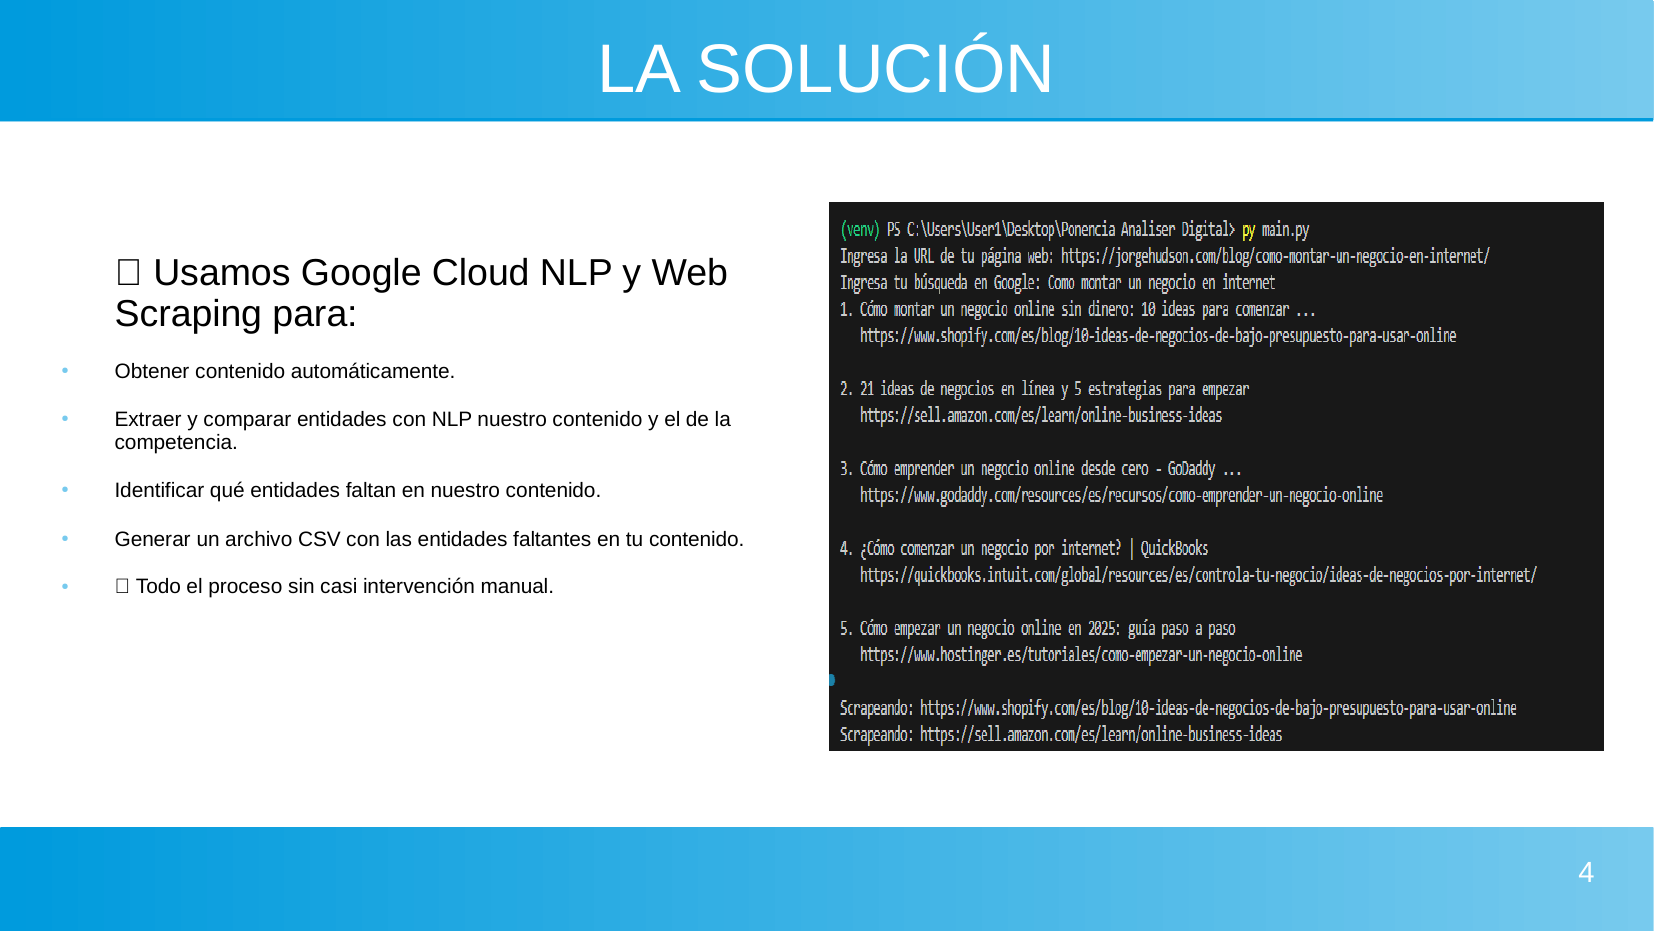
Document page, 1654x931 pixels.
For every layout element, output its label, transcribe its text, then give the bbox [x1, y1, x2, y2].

title LA SOLUCIÓN [59, 29, 1595, 108]
picture [829, 202, 1604, 751]
list 💡 Usamos Google Cloud NLP y Web Scraping para: Obtener contenido automáticamente. Extraer y comparar entidades con NLP nuestro contenido y el de la competencia. Identificar qué entidades faltan en nuestro contenido. Generar un archivo CSV con las entidades faltantes en tu contenido. 🔄 Todo el proceso sin casi intervención manual. [43, 250, 812, 707]
